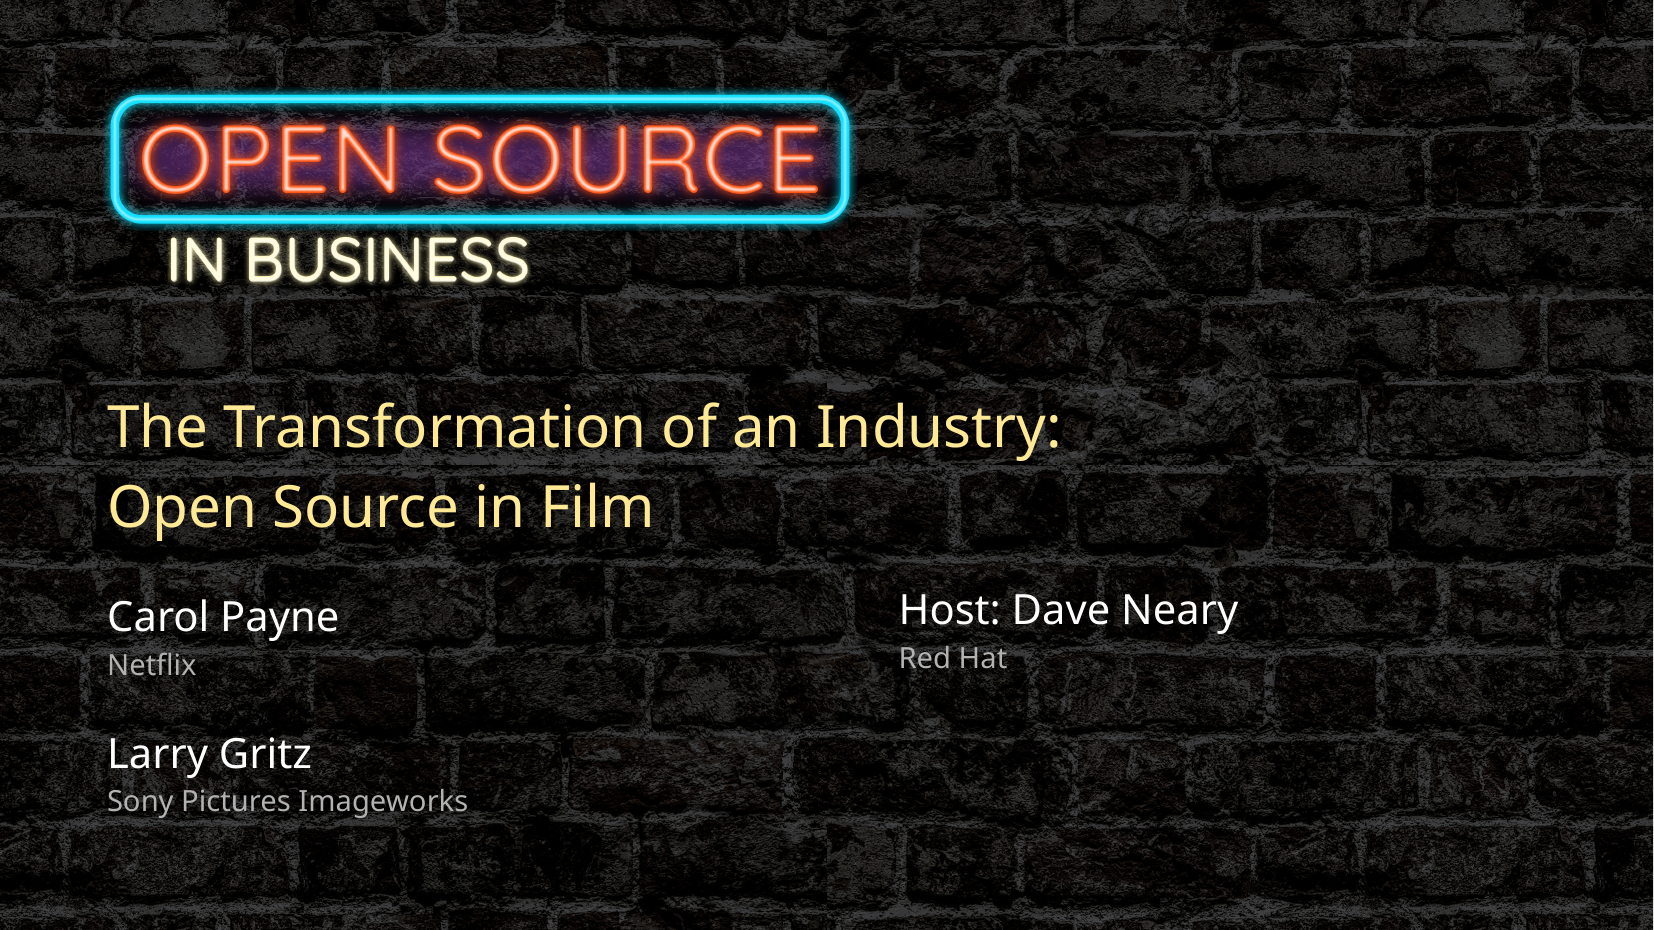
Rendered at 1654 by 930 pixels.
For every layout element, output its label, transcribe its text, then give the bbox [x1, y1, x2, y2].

title The Transformation of an Industry: Open Source in Film [107, 385, 1546, 545]
picture [0, 0, 1654, 930]
subtitle Carol Payne Netflix Larry Gritz Sony Pictures Imageworks [107, 587, 794, 892]
text_box Host: Dave Neary Red Hat [898, 579, 1585, 885]
